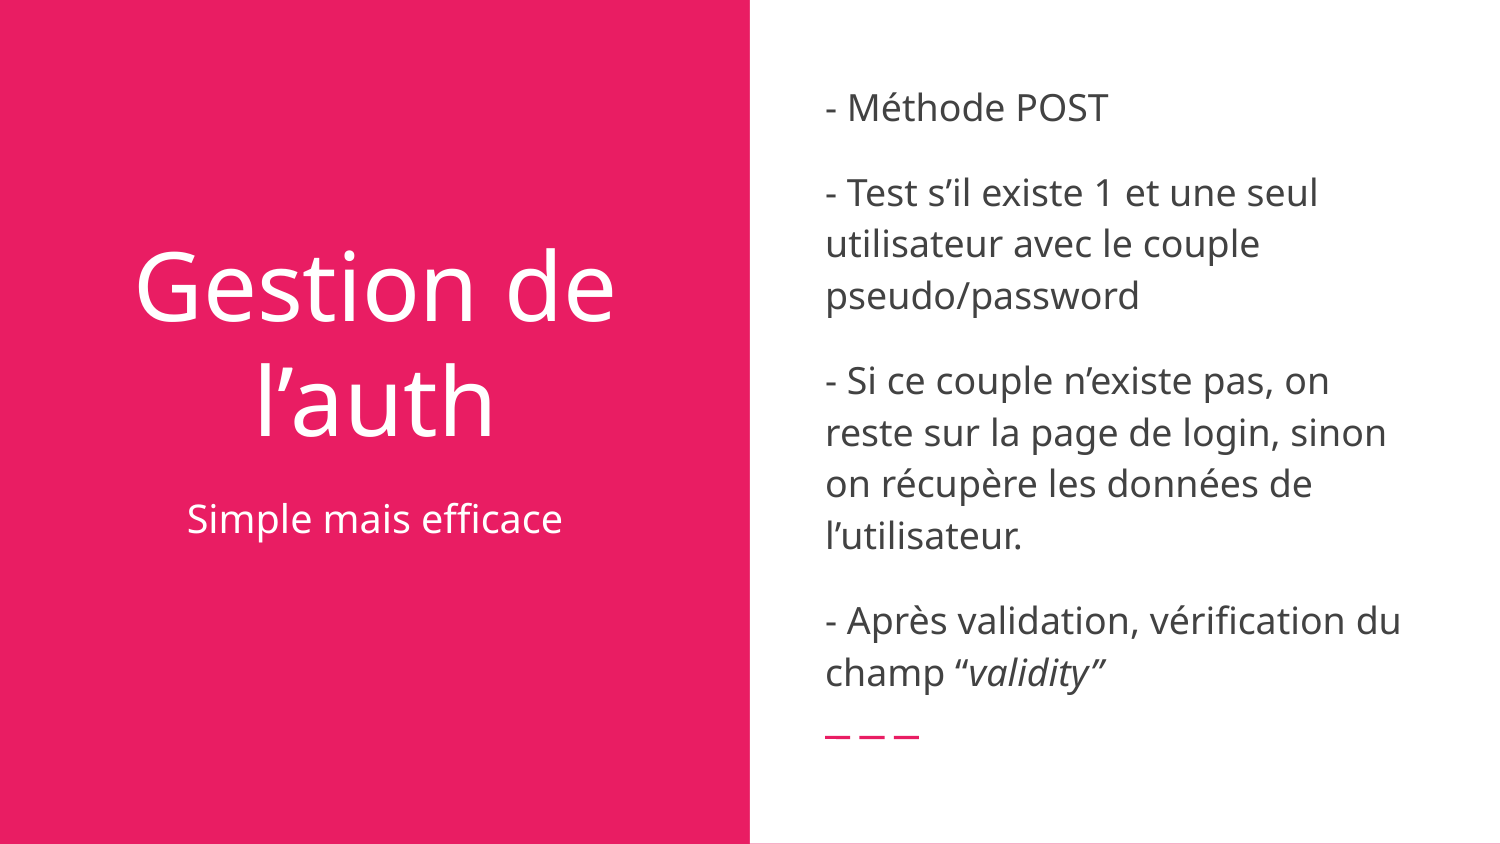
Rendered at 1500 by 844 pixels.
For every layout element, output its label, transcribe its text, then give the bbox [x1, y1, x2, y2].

title Gestion de l’auth [43, 176, 708, 471]
subtitle Simple mais efficace [43, 479, 708, 700]
list - Méthode POST - Test s’il existe 1 et une seul utilisateur avec le couple pseudo/password - Si ce couple n’existe pas, on reste sur la page de login, sinon on récupère les données de l’utilisateur. - Après validation, vérification du champ “validity” [810, 33, 1440, 738]
